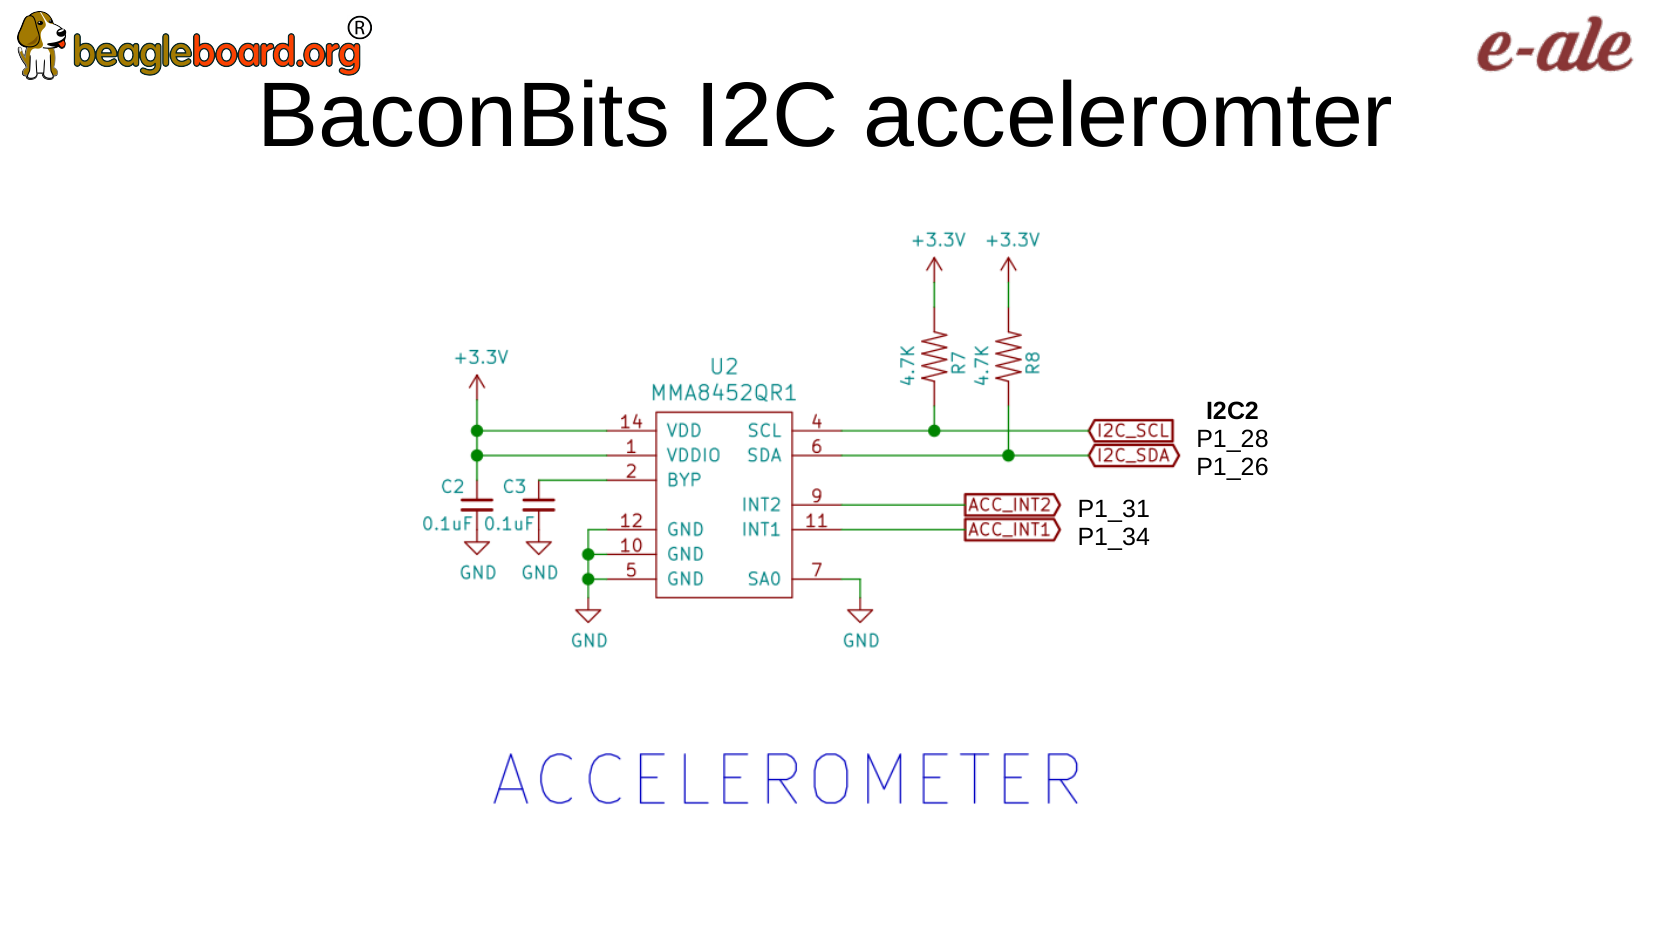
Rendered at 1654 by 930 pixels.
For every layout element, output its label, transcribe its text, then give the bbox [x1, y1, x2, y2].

picture [398, 196, 1248, 881]
picture [17, 11, 372, 80]
title BaconBits I2C acceleromter [82, 37, 1571, 193]
text_box P1_31 P1_34 [1062, 486, 1166, 558]
picture [1475, 14, 1636, 74]
text_box I2C2 P1_28 P1_26 [1181, 389, 1284, 489]
